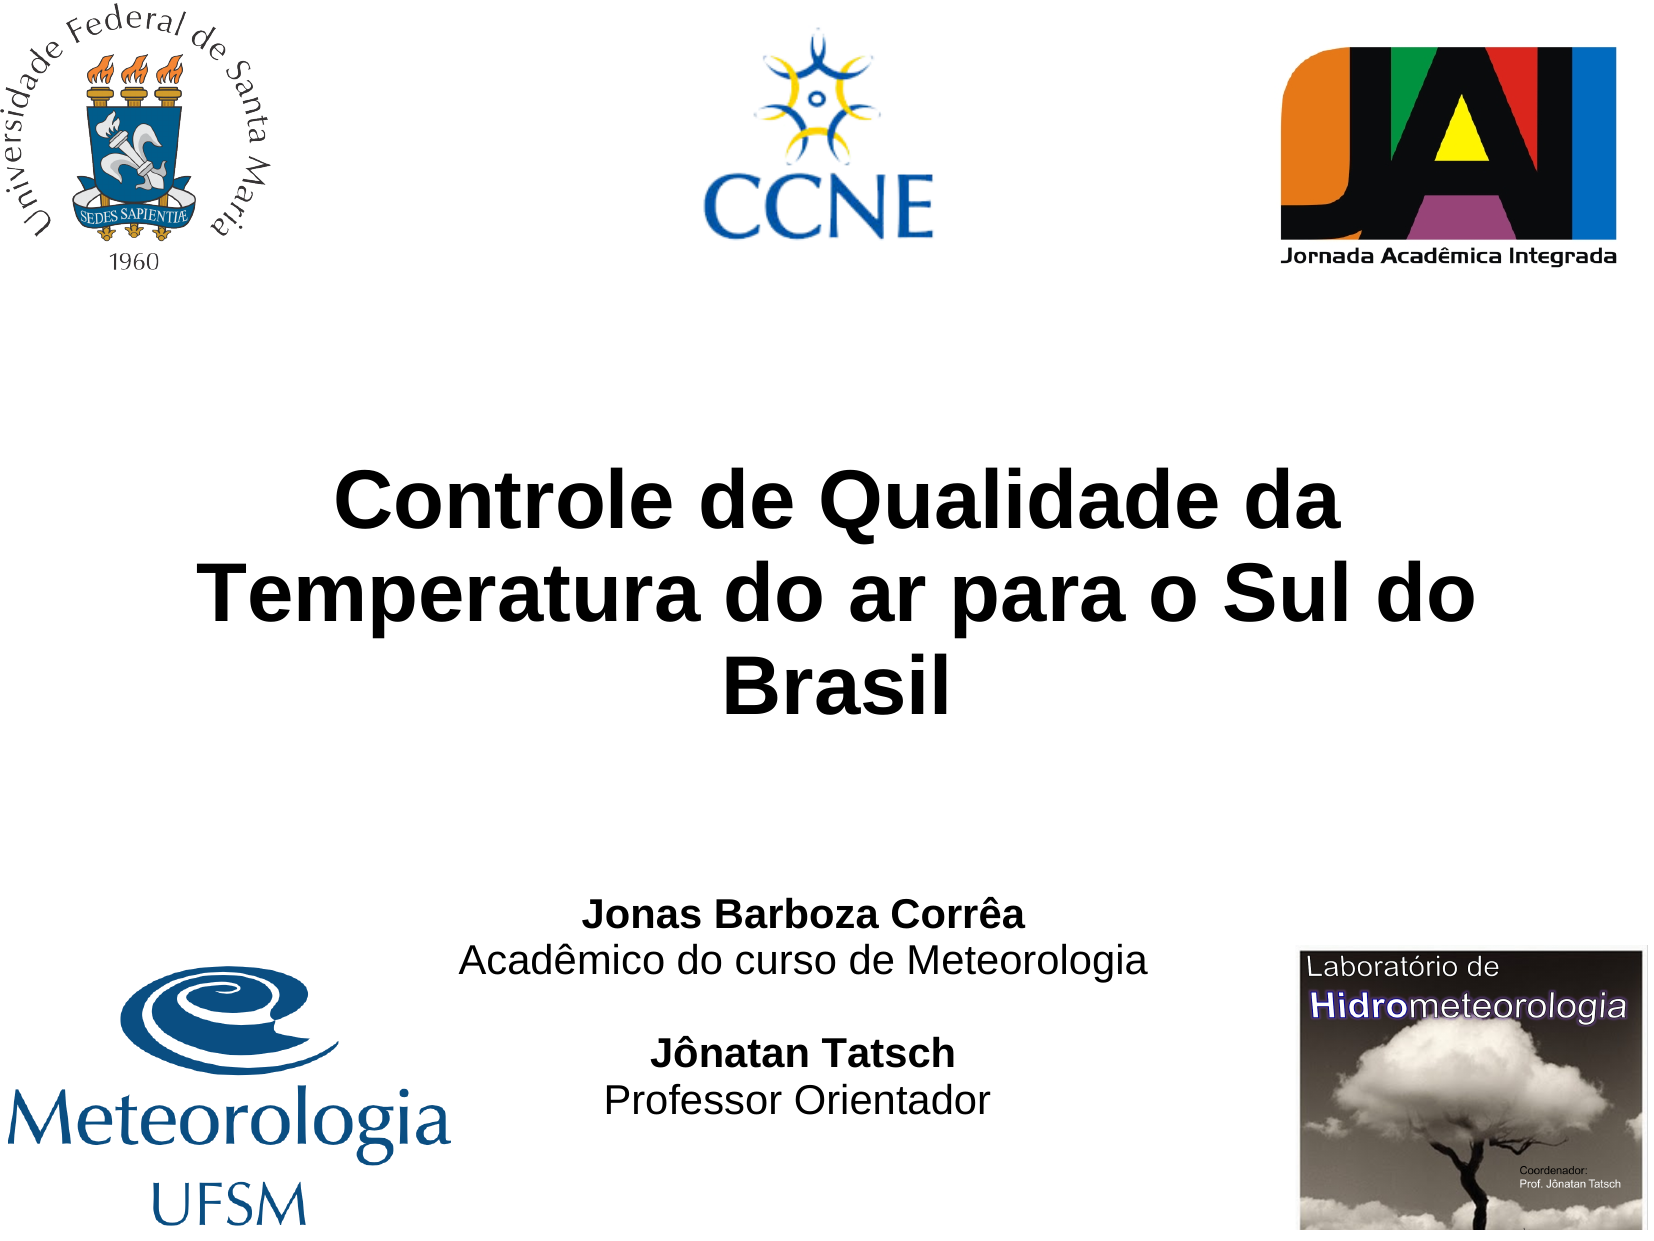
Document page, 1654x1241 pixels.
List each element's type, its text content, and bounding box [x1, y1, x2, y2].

picture [1274, 42, 1621, 271]
picture [649, 6, 1000, 301]
picture [0, 3, 271, 271]
text_box Jonas Barboza Corrêa Acadêmico do curso de Meteorologia Jônatan Tatsch Professor Orientador [375, 880, 1231, 1035]
picture [1295, 945, 1648, 1230]
picture [8, 959, 451, 1231]
title Controle de Qualidade da Temperatura do ar para o Sul do Brasil [84, 449, 1591, 732]
